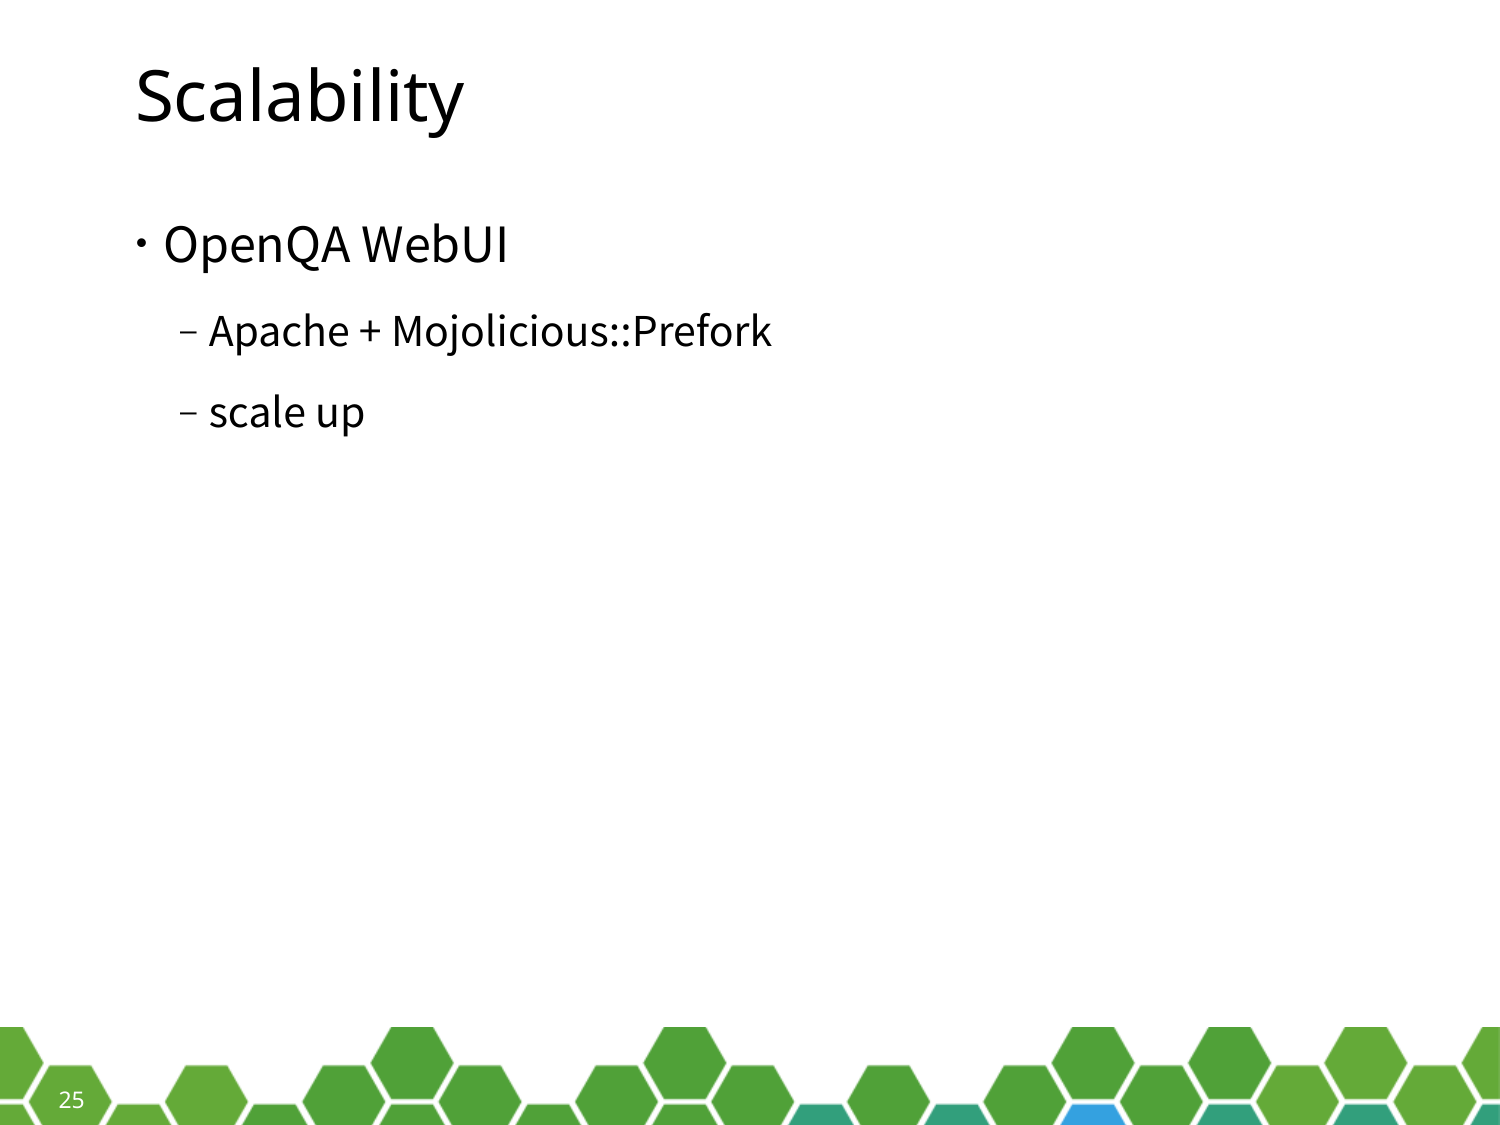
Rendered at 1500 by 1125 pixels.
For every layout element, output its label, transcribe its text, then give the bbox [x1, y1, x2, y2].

picture [0, 1027, 1500, 1125]
list OpenQA WebUI Apache + Mojolicious::Prefork scale up [135, 209, 1372, 862]
title Scalability [135, 12, 1372, 175]
